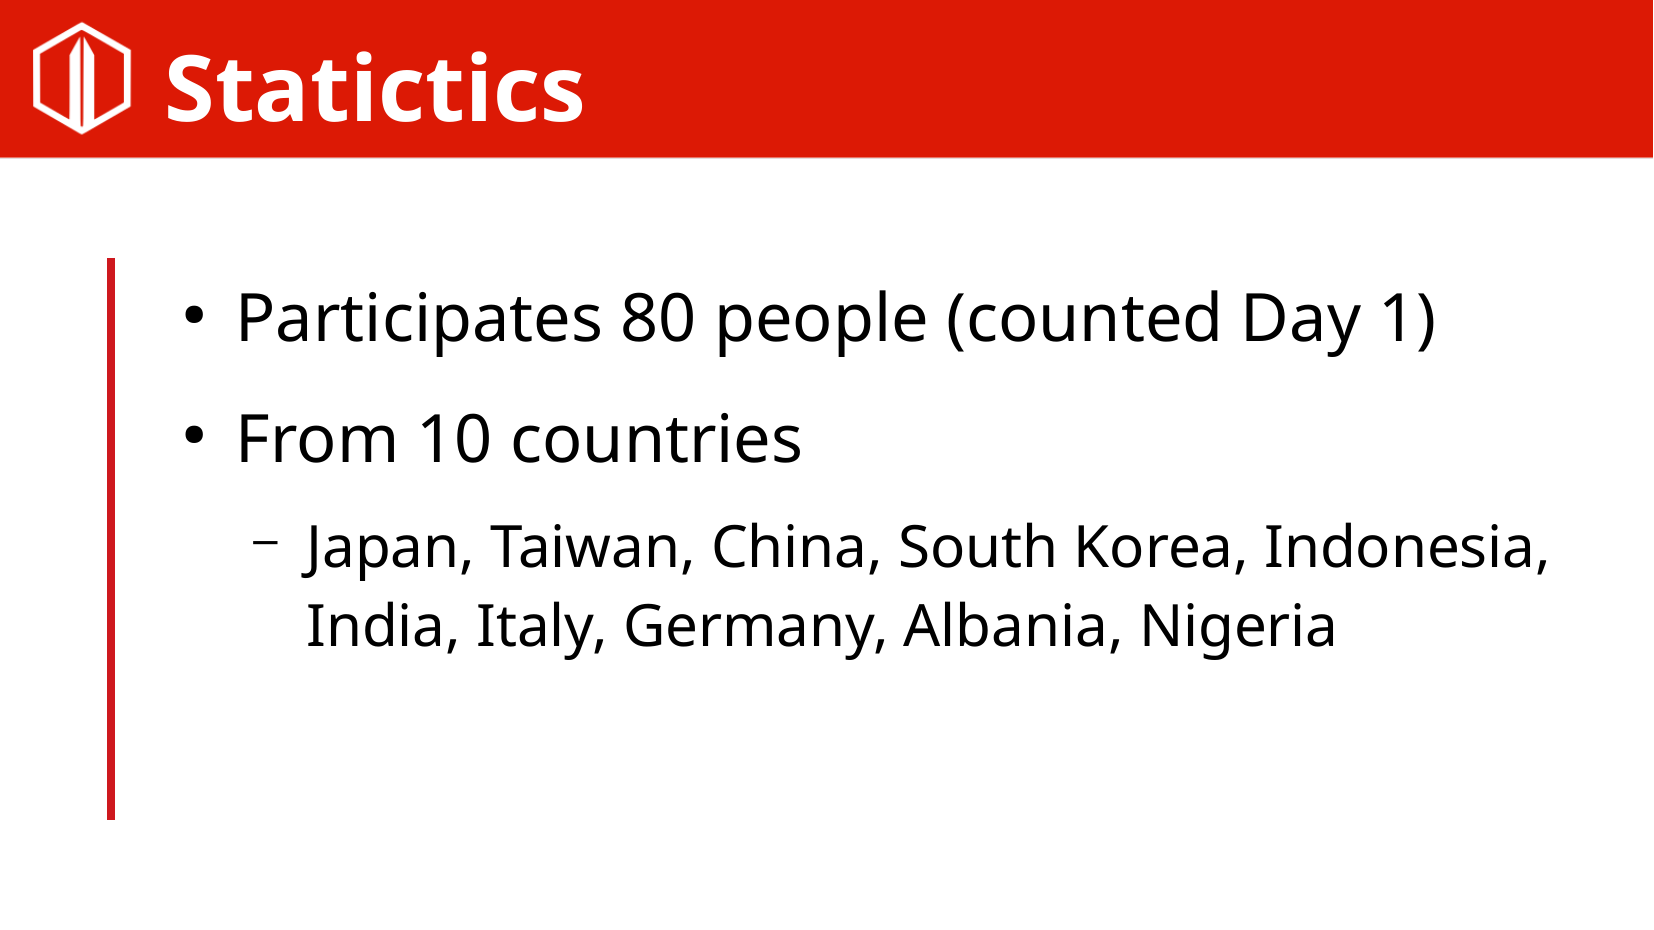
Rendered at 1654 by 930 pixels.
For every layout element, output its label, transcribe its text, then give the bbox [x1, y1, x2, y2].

title Statictics [164, 30, 1571, 142]
list Participates 80 people (counted Day 1) From 10 countries Japan, Taiwan, China, South Korea, Indonesia, India, Italy, Germany, Albania, Nigeria [164, 270, 1571, 810]
picture [0, 0, 1653, 930]
